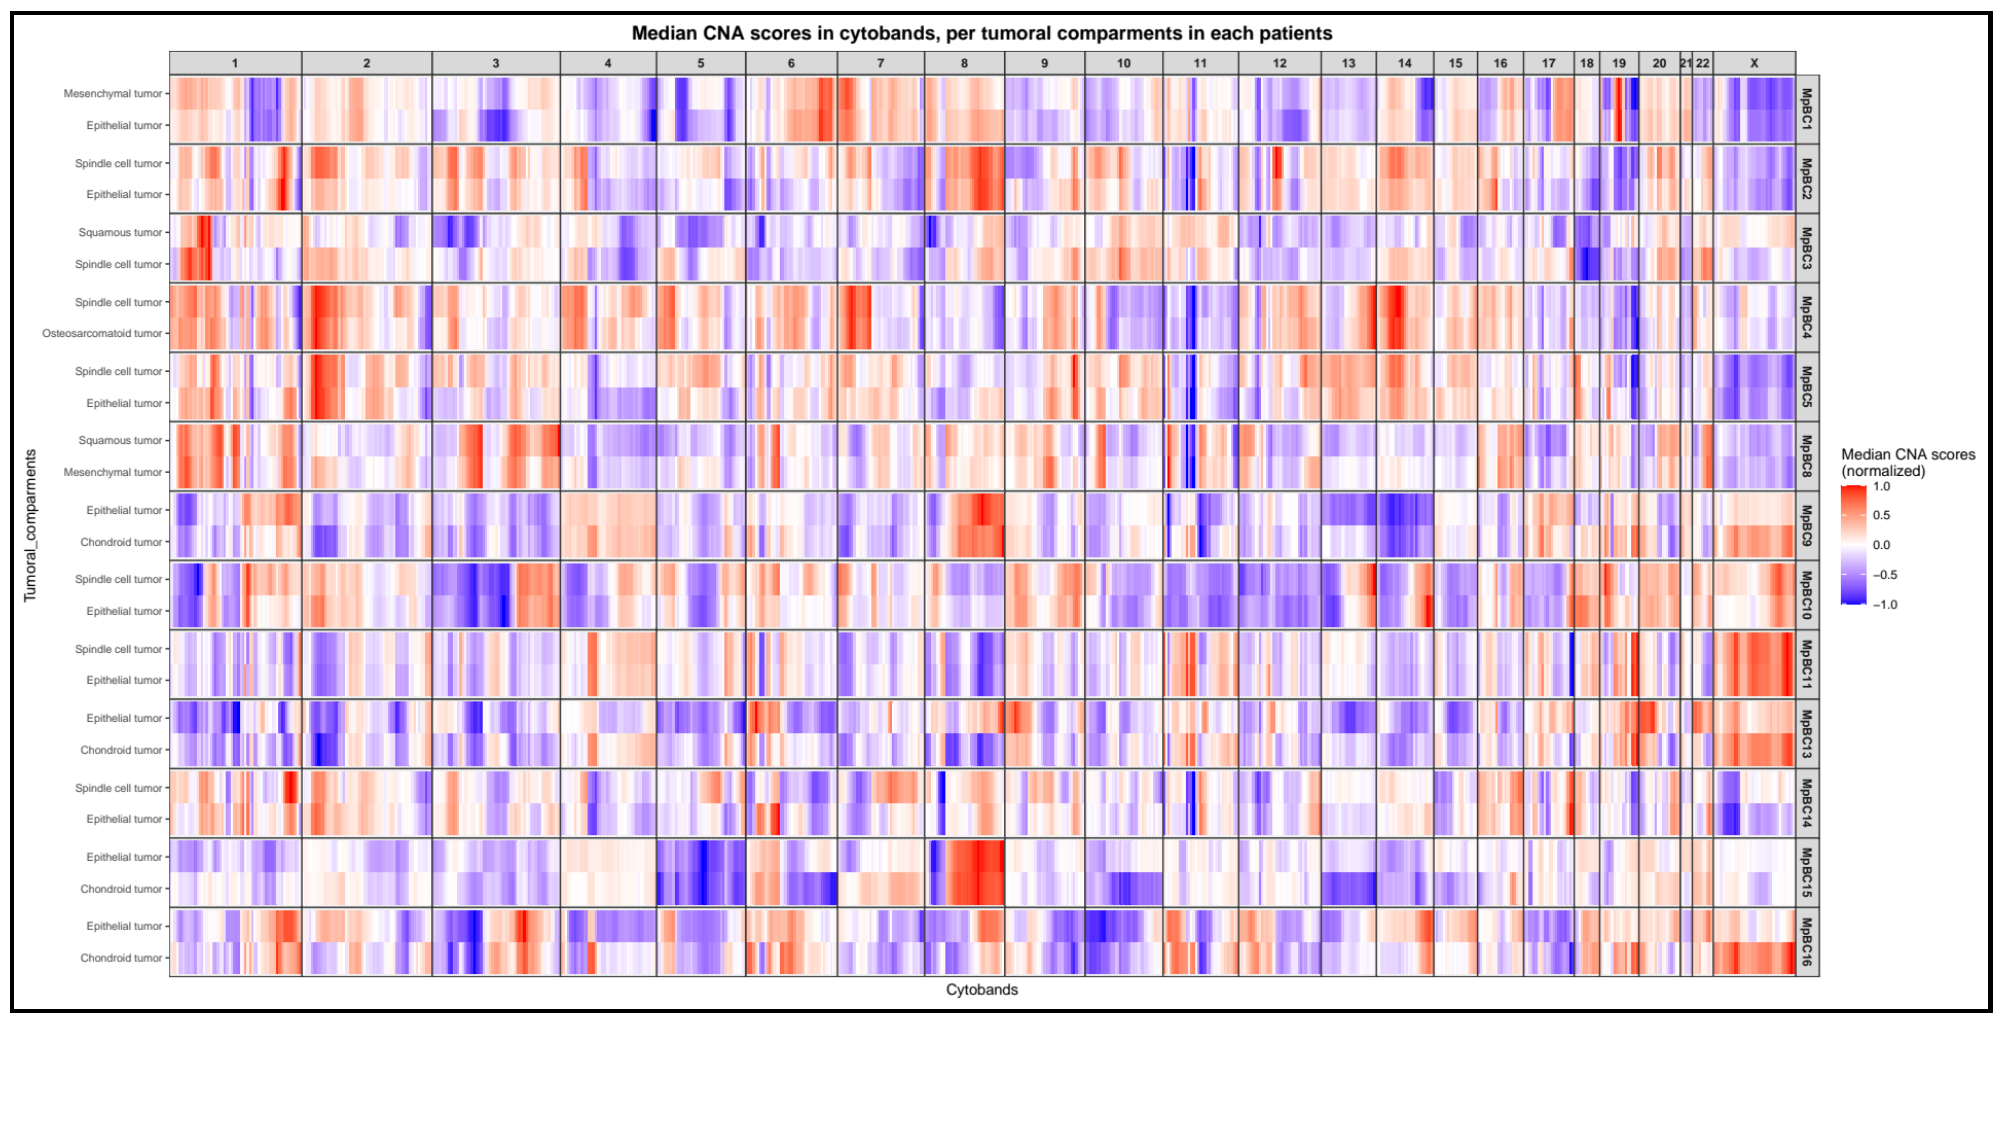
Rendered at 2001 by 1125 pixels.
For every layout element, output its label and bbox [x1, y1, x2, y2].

picture [17, 18, 1988, 1006]
